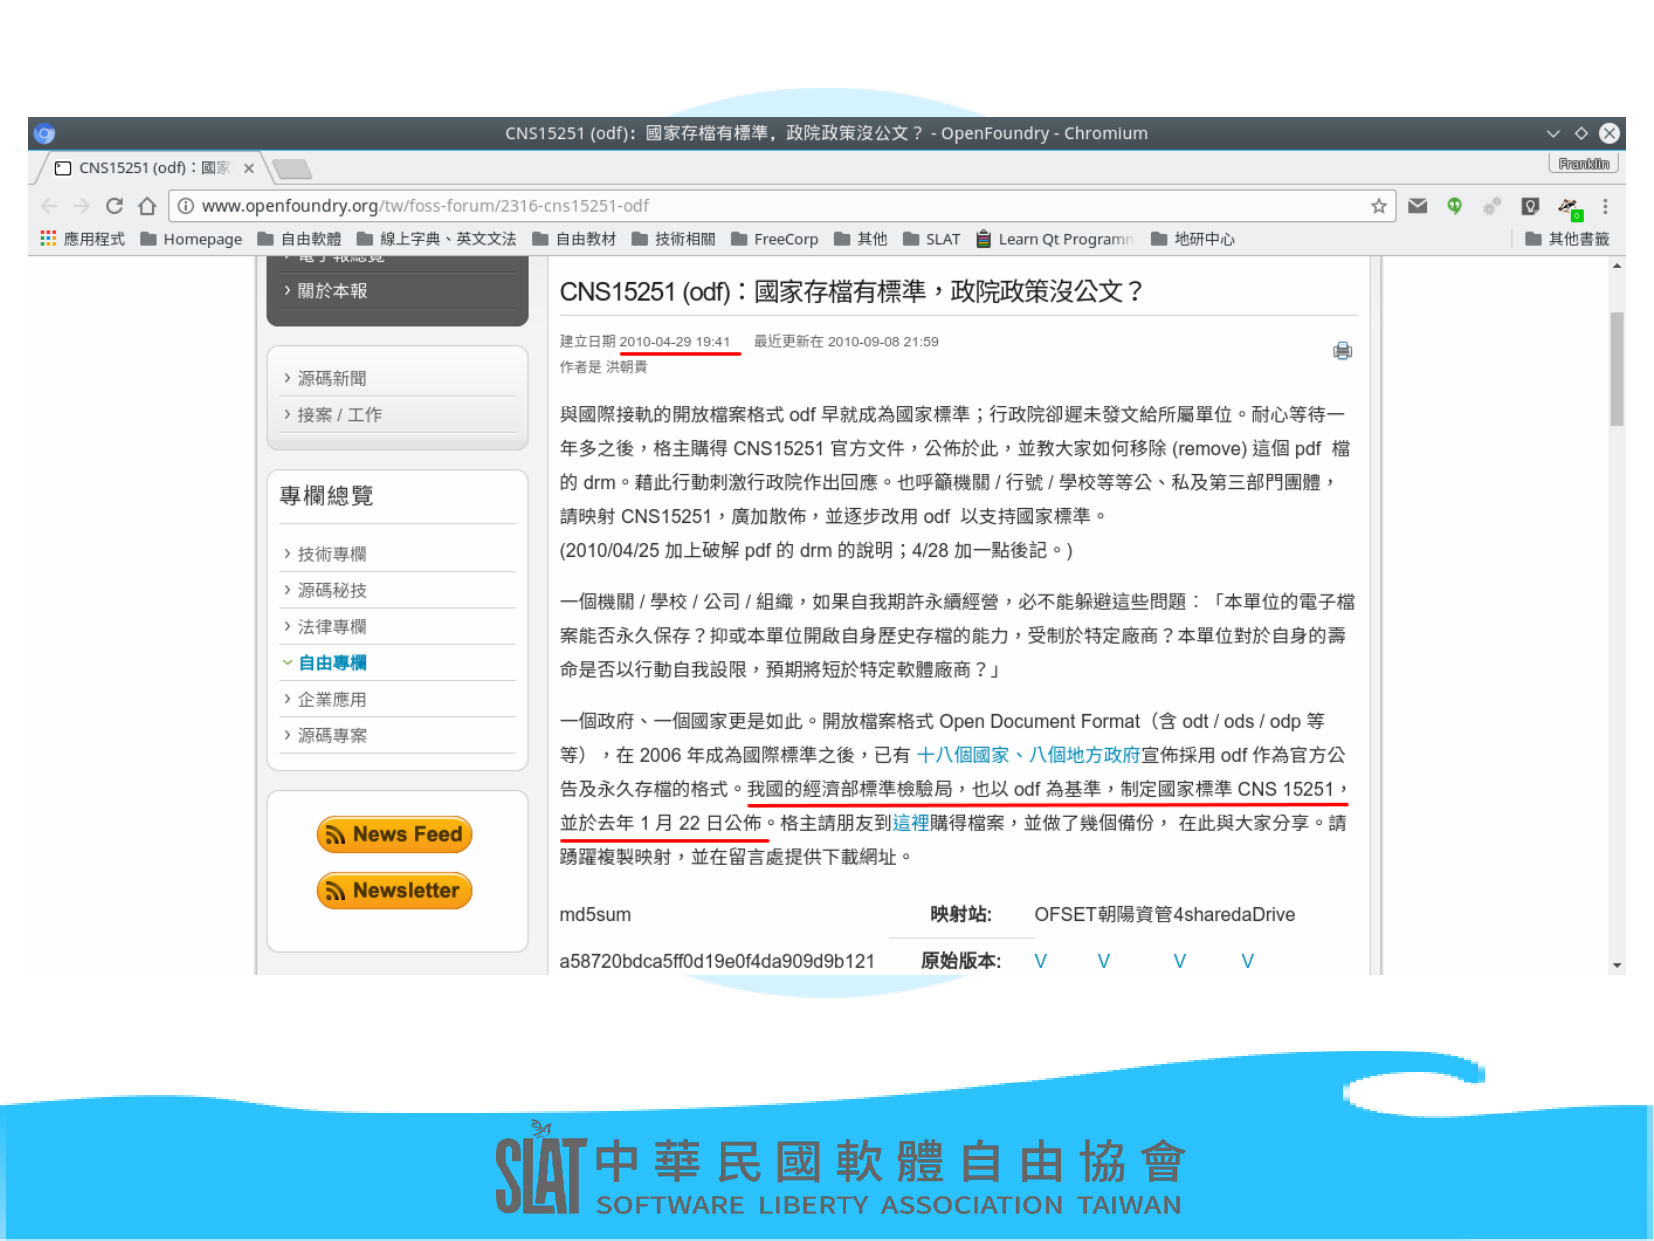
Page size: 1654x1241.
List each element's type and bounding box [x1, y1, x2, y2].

picture [0, 1051, 1654, 1241]
picture [28, 117, 1626, 975]
